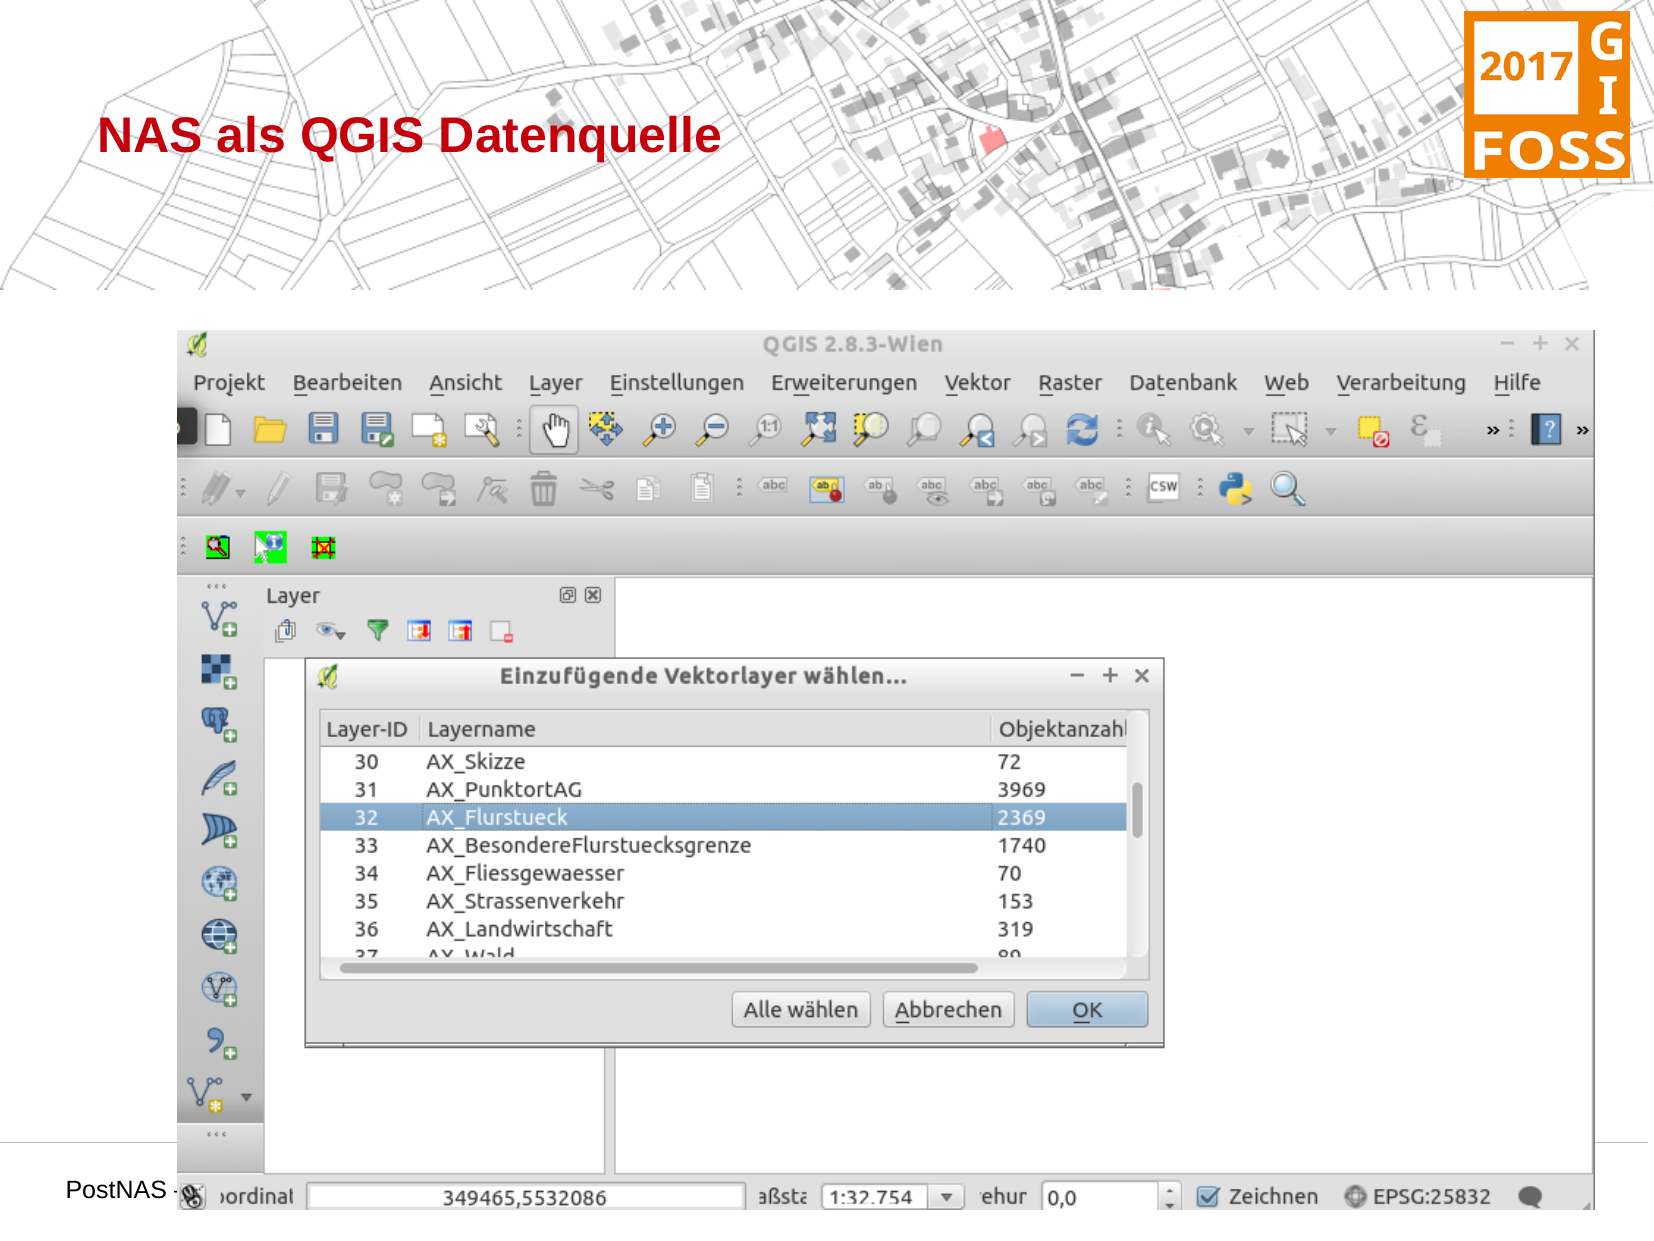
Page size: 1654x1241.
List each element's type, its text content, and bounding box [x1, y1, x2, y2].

picture [1464, 11, 1630, 178]
picture [177, 330, 1595, 1210]
text_box NAS als QGIS Datenquelle [82, 100, 1595, 928]
